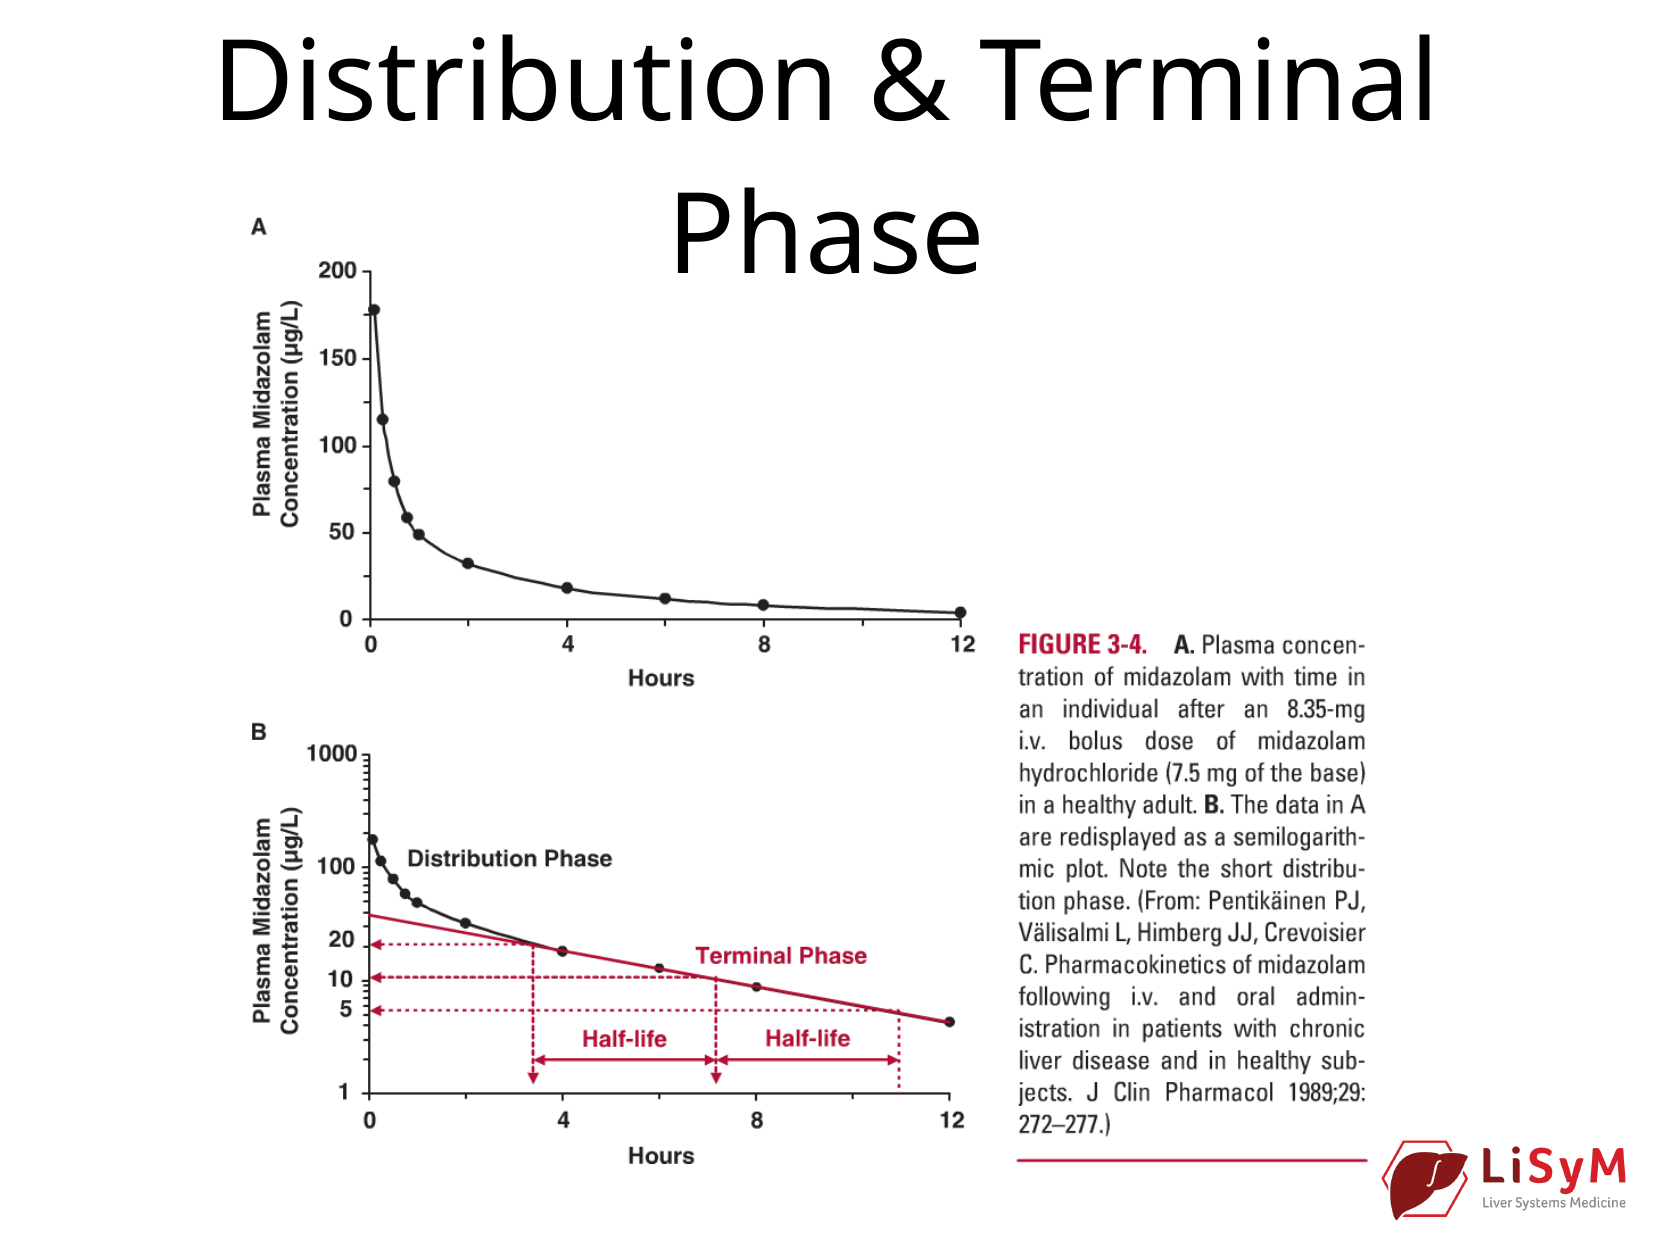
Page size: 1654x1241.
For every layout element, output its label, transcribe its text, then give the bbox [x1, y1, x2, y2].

picture [1380, 1139, 1627, 1222]
picture [251, 284, 1368, 1164]
title Distribution & Terminal Phase [82, 21, 1571, 284]
